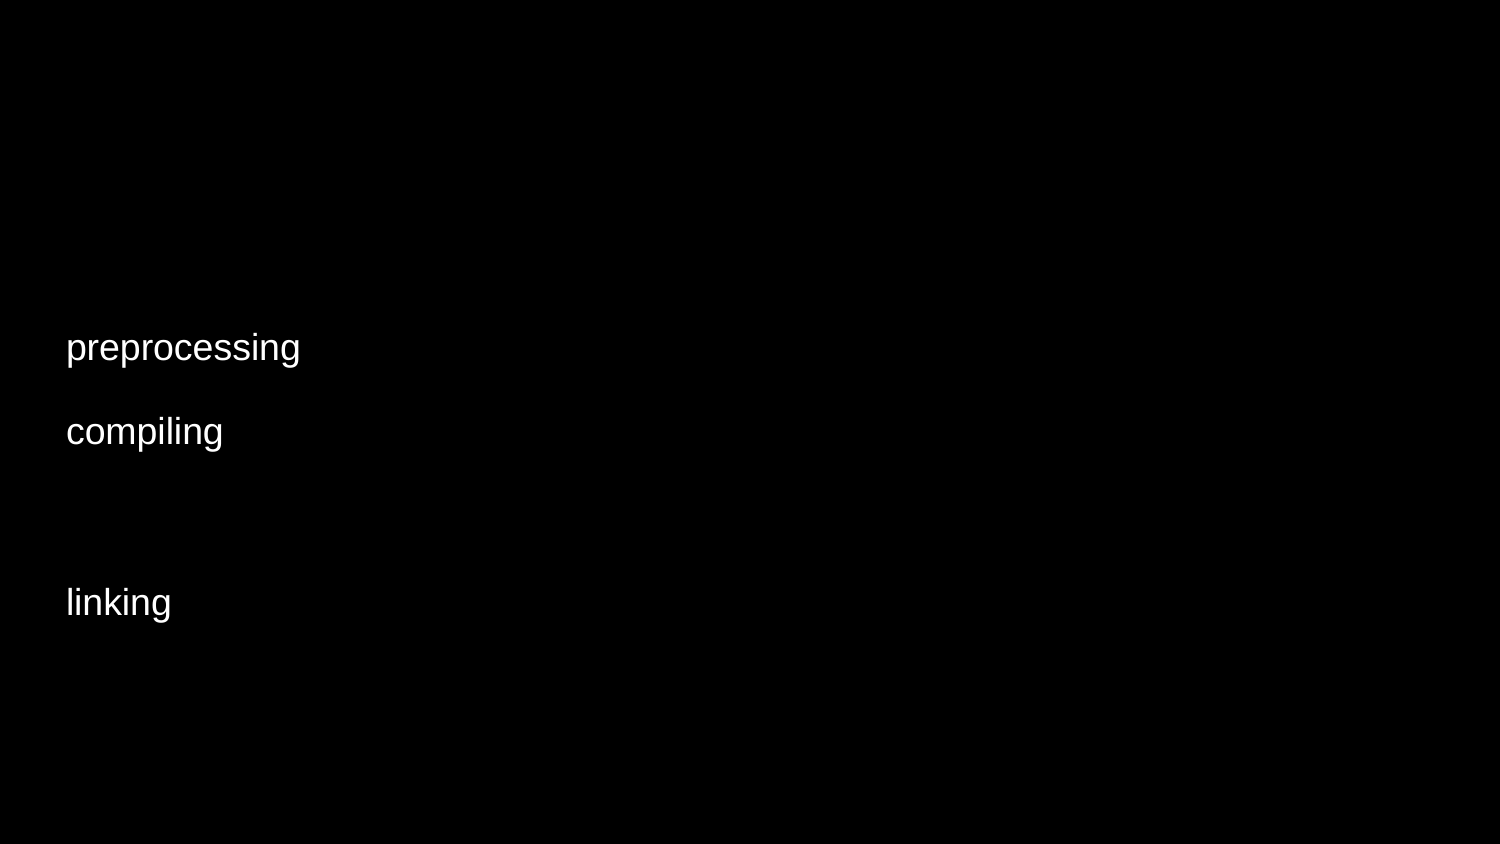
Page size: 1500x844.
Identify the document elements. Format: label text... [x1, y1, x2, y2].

list preprocessing compiling assembling linking [51, 189, 1449, 750]
